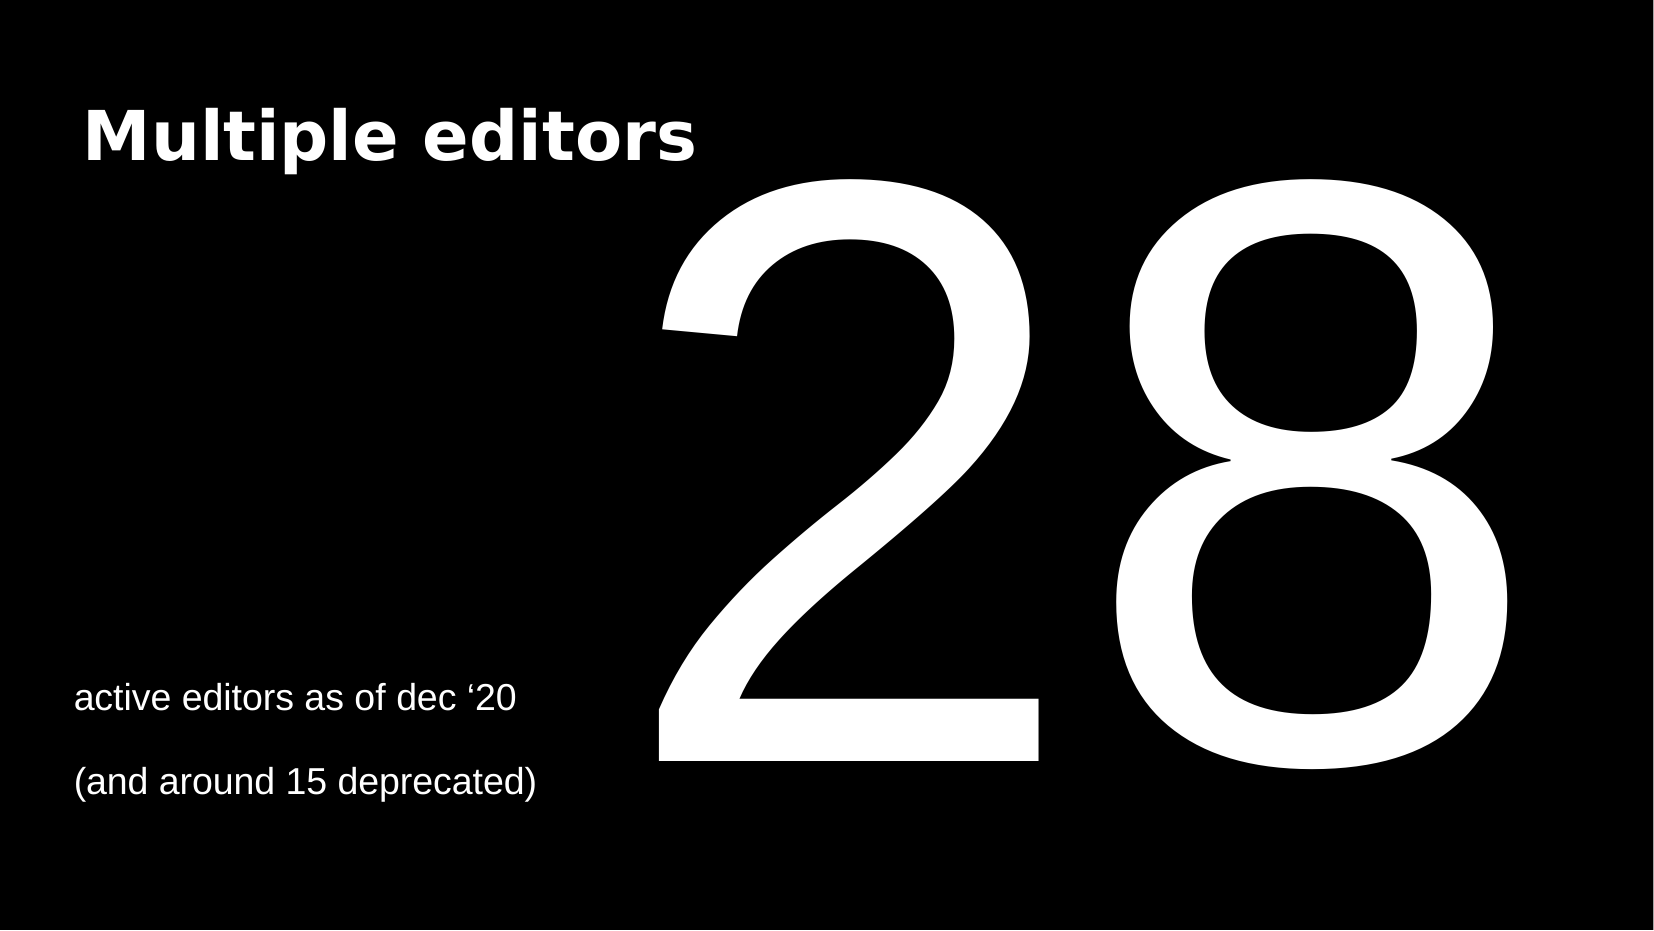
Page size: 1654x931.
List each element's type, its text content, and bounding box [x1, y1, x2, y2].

text_box 28 [602, 0, 1654, 931]
title Multiple editors [82, 59, 602, 215]
text_box active editors as of dec ‘20 (and around 15 deprecated) [59, 668, 602, 810]
